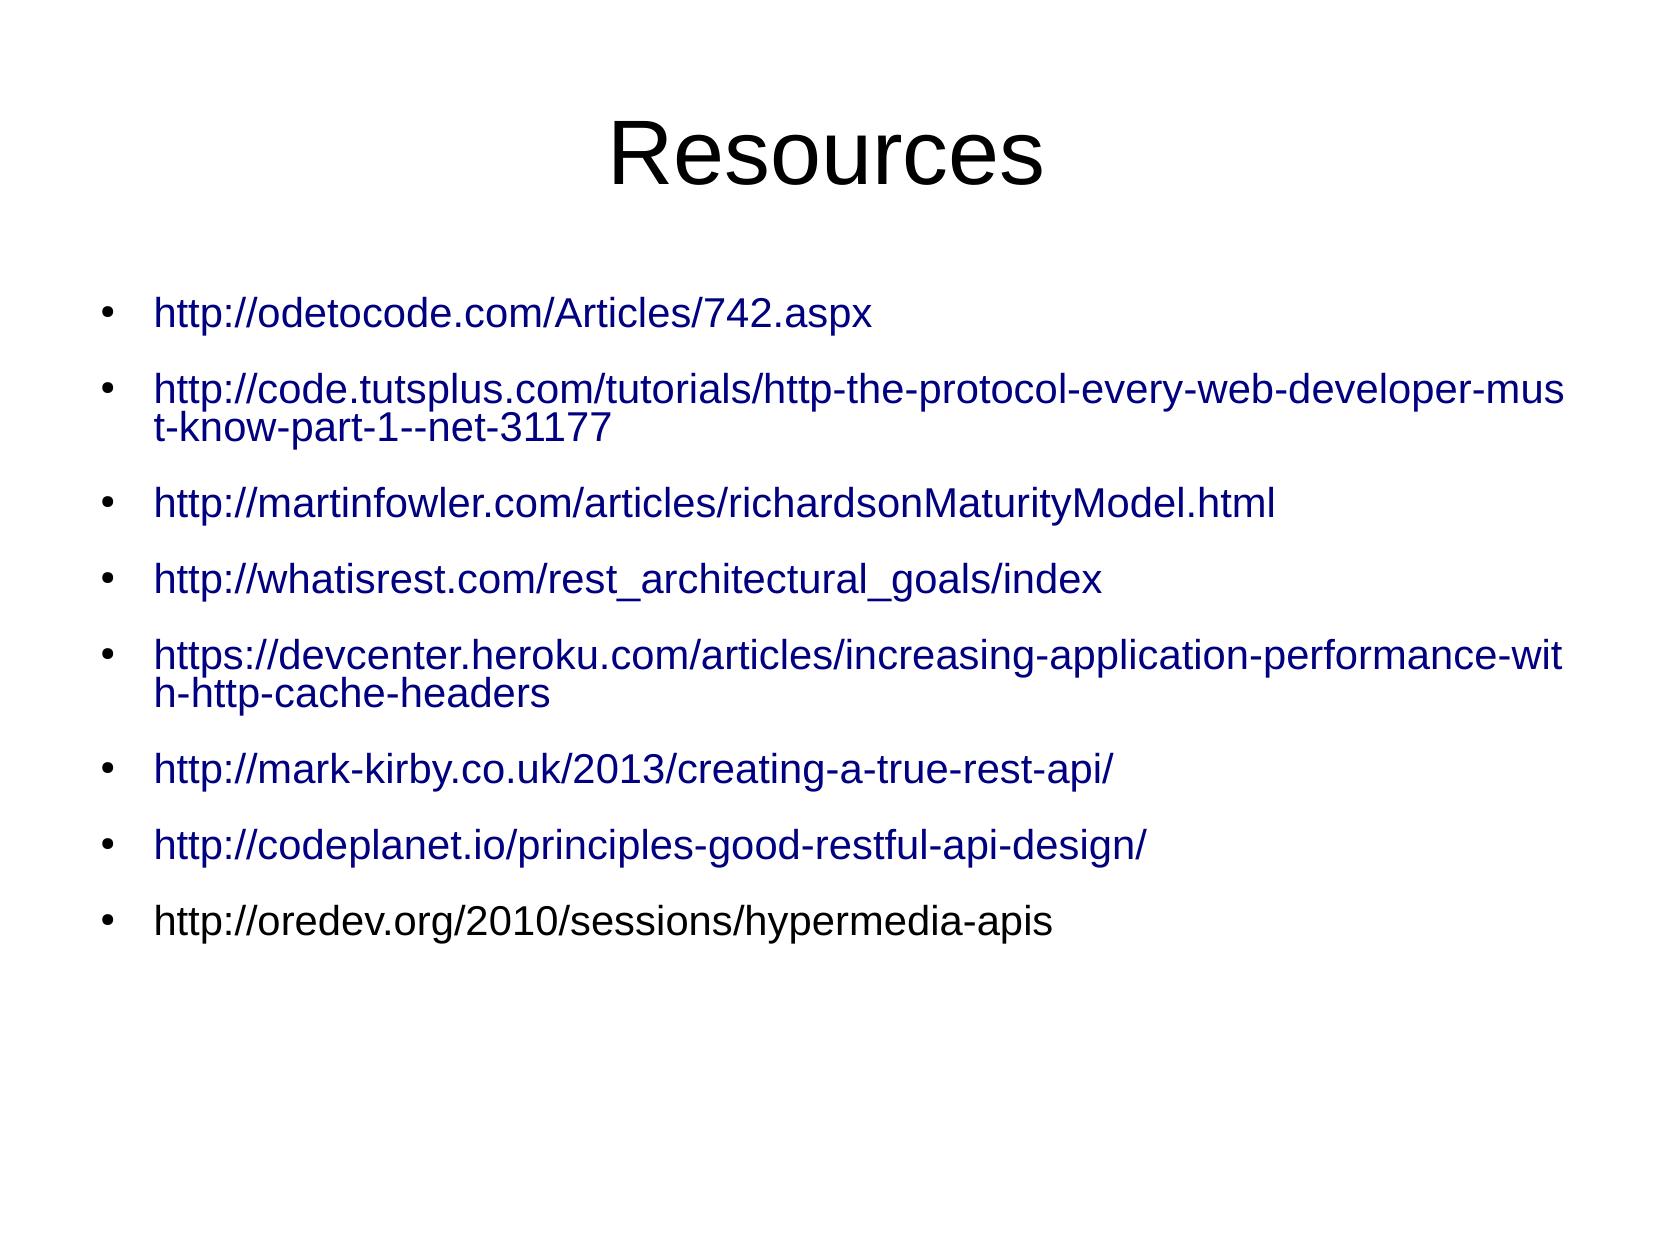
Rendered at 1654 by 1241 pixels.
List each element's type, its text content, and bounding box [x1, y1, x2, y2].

list http://odetocode.com/Articles/742.aspx http://code.tutsplus.com/tutorials/http-the-protocol-every-web-developer-must-know-part-1--net-31177 http://martinfowler.com/articles/richardsonMaturityModel.html http://whatisrest.com/rest_architectural_goals/index https://devcenter.heroku.com/articles/increasing-application-performance-with-http-cache-headers http://mark-kirby.co.uk/2013/creating-a-true-rest-api/ http://codeplanet.io/principles-good-restful-api-design/ http://oredev.org/2010/sessions/hypermedia-apis [82, 290, 1571, 1010]
title Resources [82, 49, 1571, 257]
